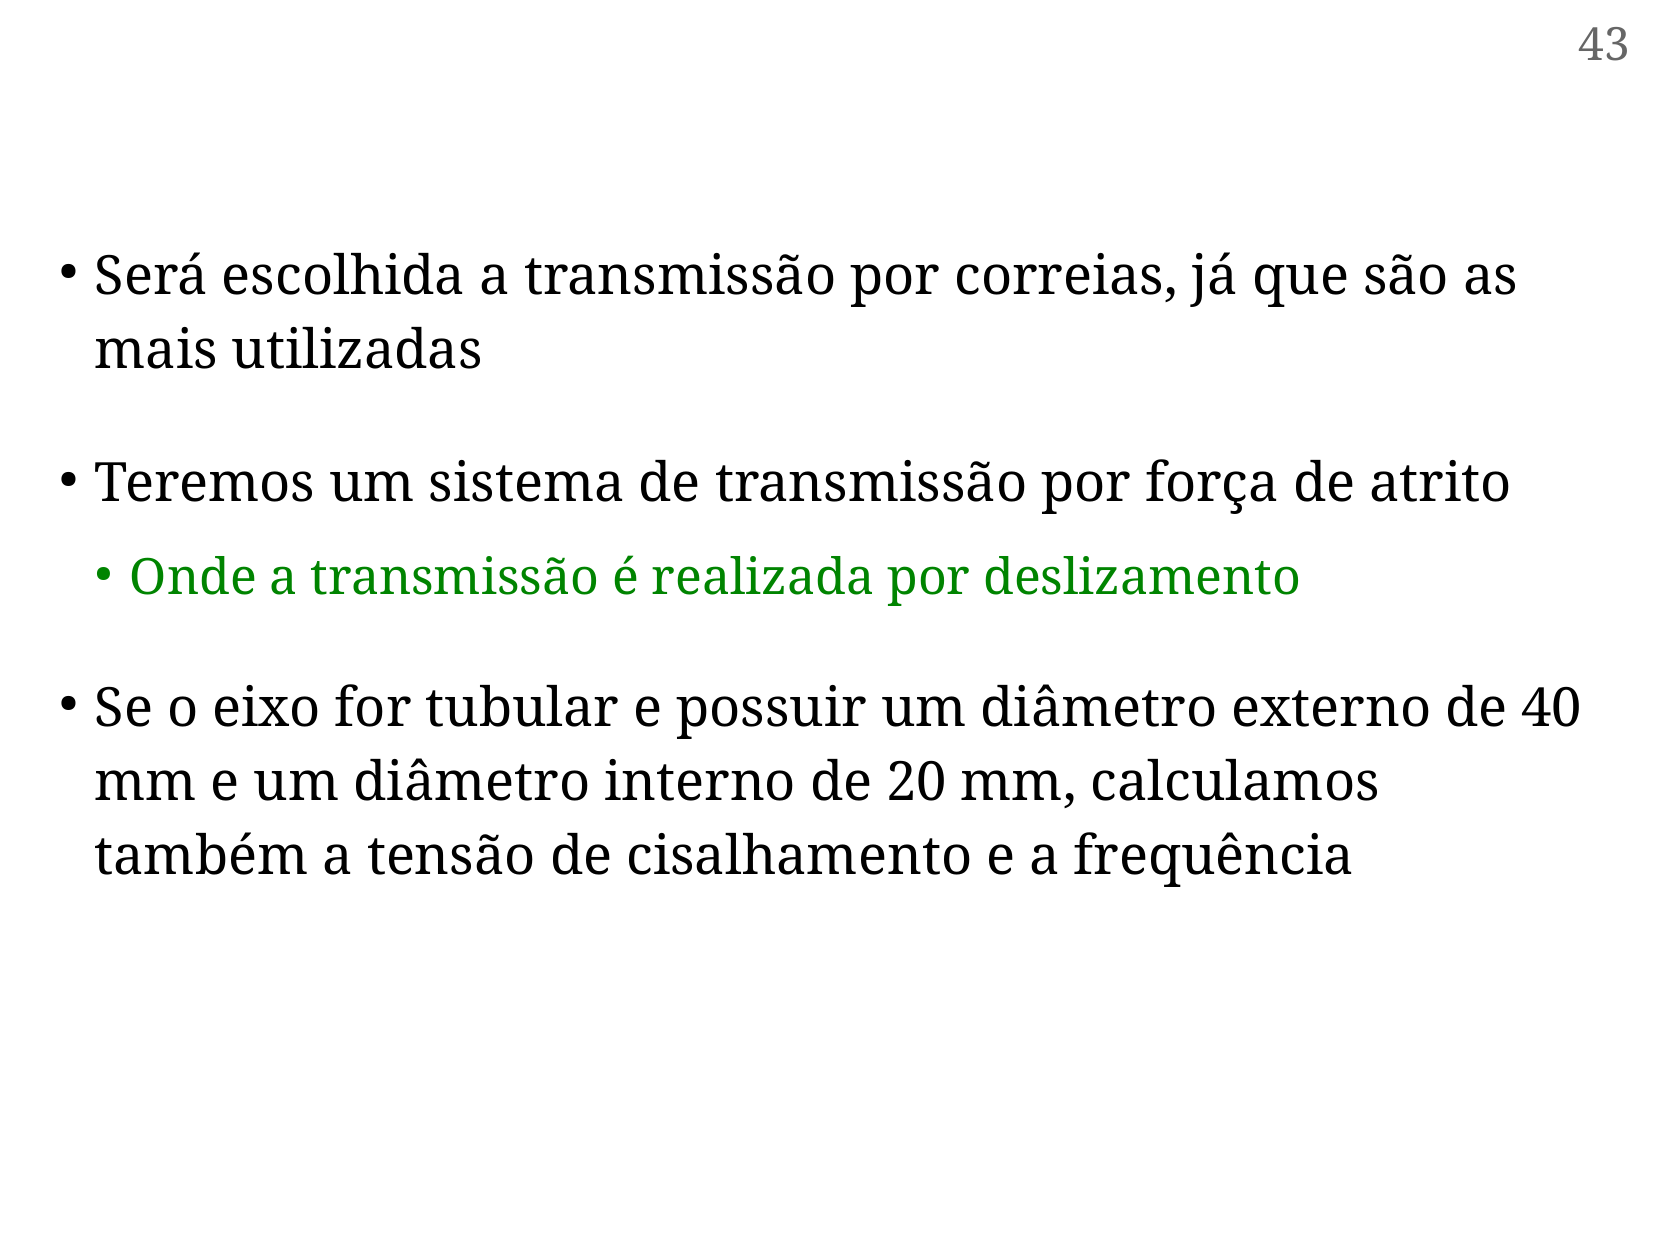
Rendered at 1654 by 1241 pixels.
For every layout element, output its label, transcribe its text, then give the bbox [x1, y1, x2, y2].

list Será escolhida a transmissão por correias, já que são as mais utilizadas Teremos um sistema de transmissão por força de atrito Onde a transmissão é realizada por deslizamento Se o eixo for tubular e possuir um diâmetro externo de 40 mm e um diâmetro interno de 20 mm, calculamos também a tensão de cisalhamento e a frequência [59, 236, 1595, 1211]
